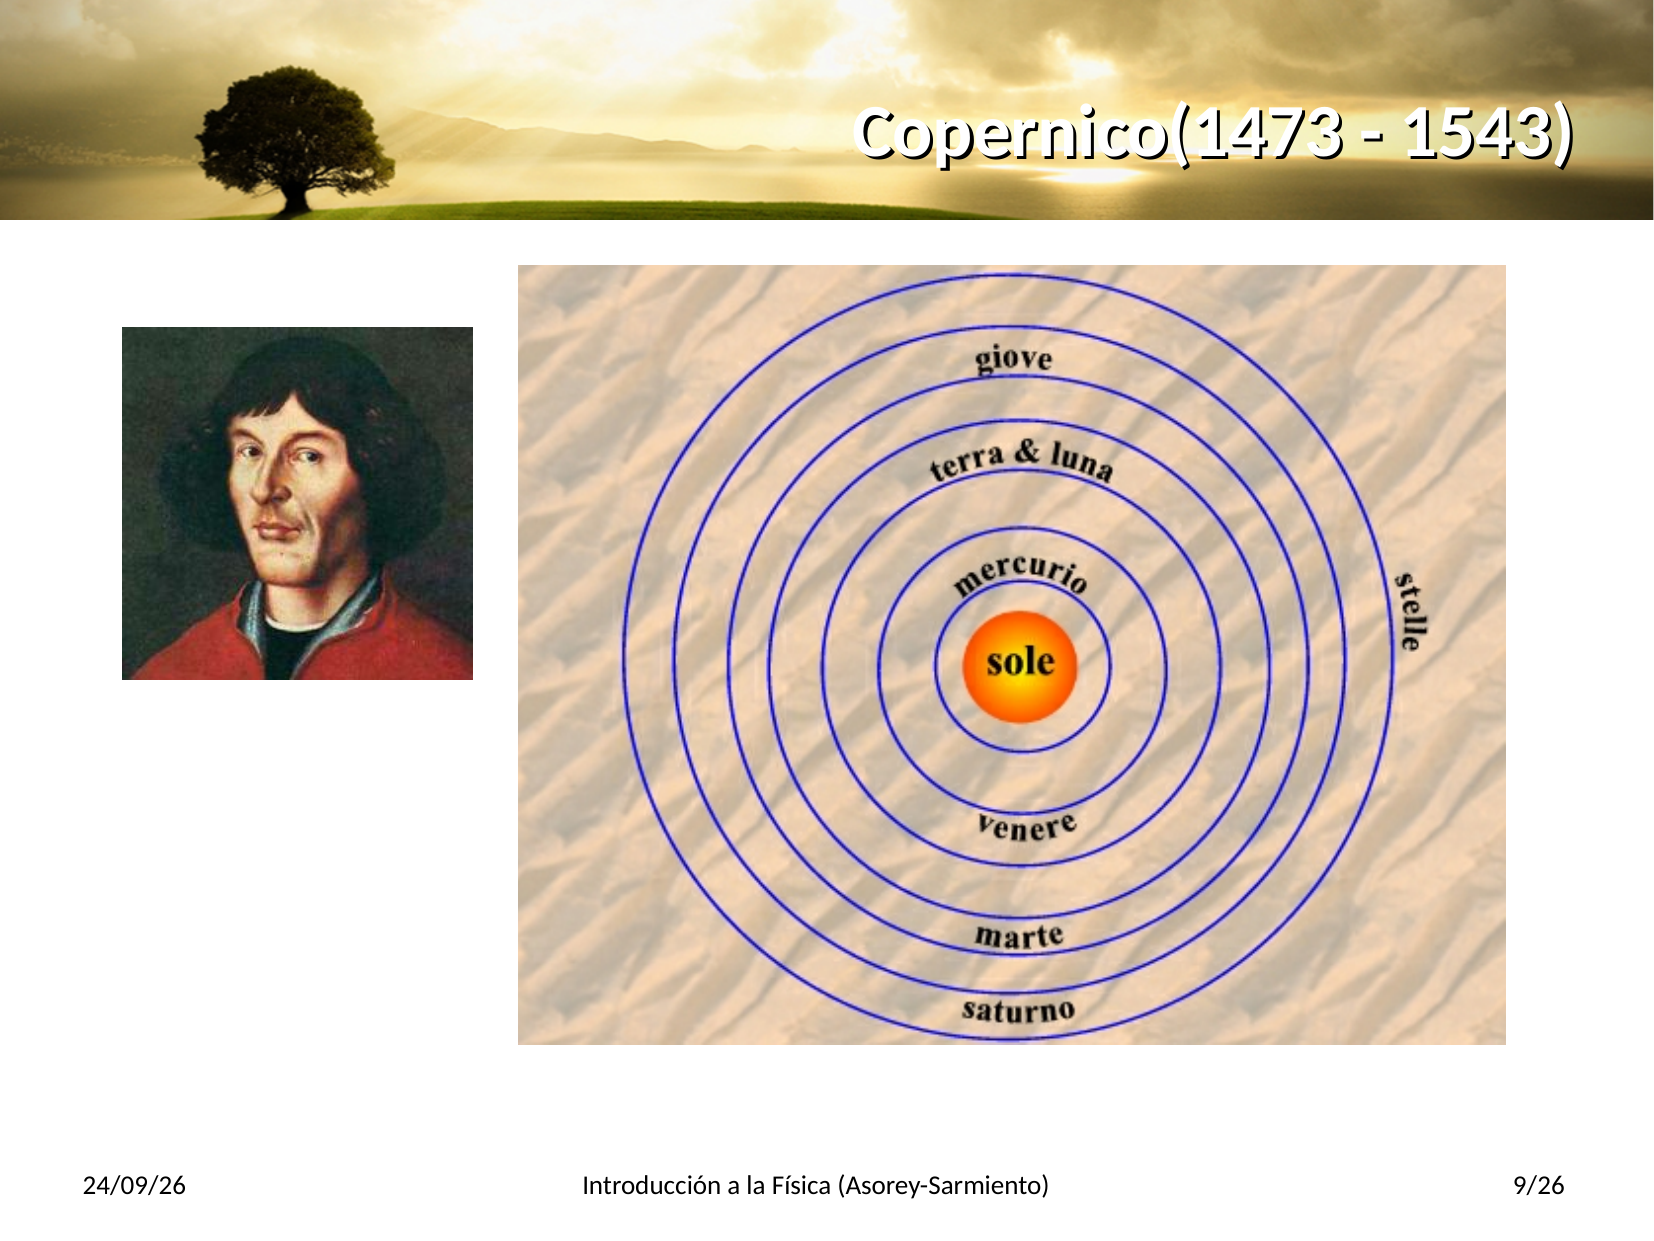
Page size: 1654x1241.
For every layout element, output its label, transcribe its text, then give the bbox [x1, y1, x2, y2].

title Copernico(1473 - 1543) [86, 71, 1576, 203]
picture [518, 265, 1506, 1045]
picture [122, 327, 473, 680]
picture [0, 0, 1654, 220]
